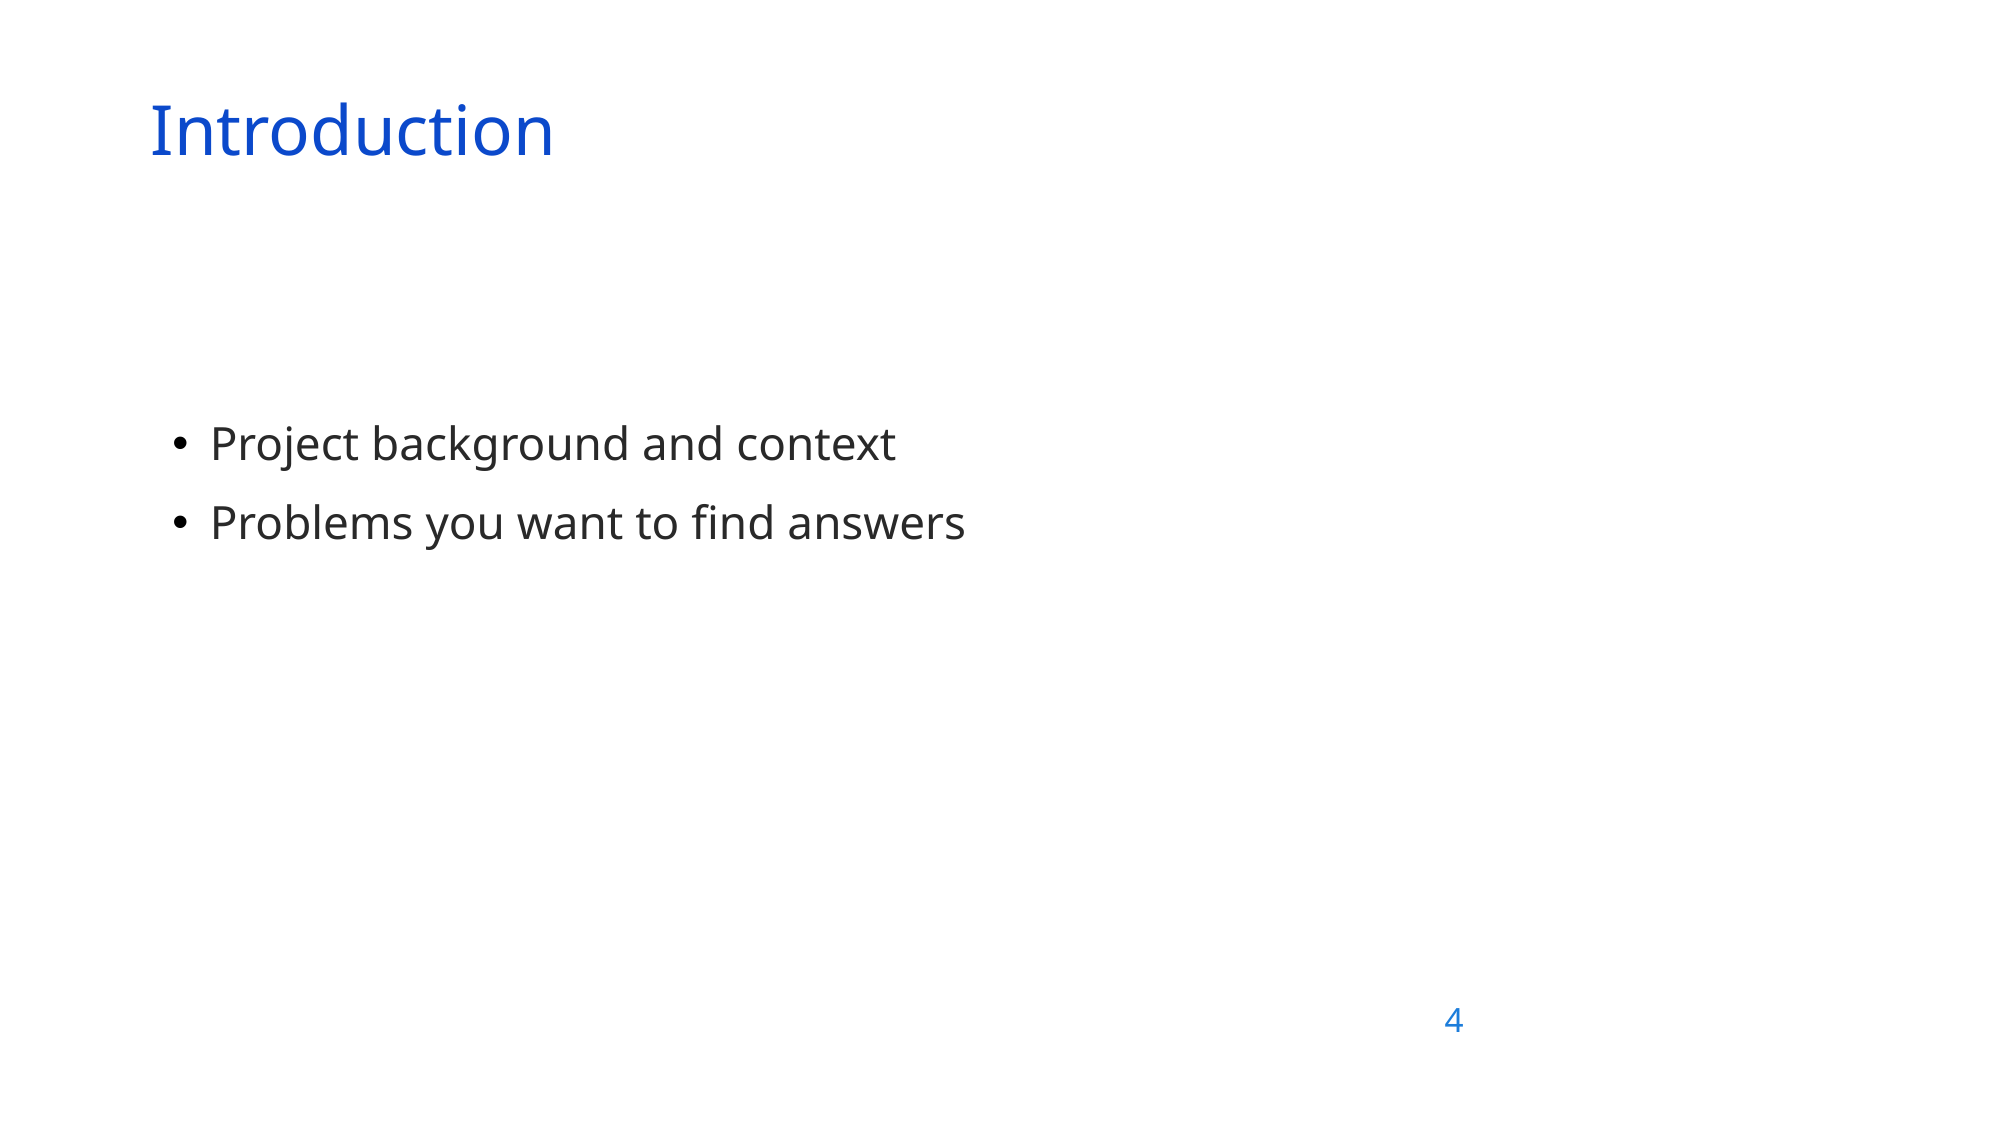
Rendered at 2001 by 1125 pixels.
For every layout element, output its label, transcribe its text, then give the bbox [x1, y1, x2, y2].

text_box Project background and context Problems you want to find answers [157, 413, 1086, 726]
slide_number 4 [1429, 988, 1880, 1055]
text_box Introduction [135, 88, 1864, 179]
